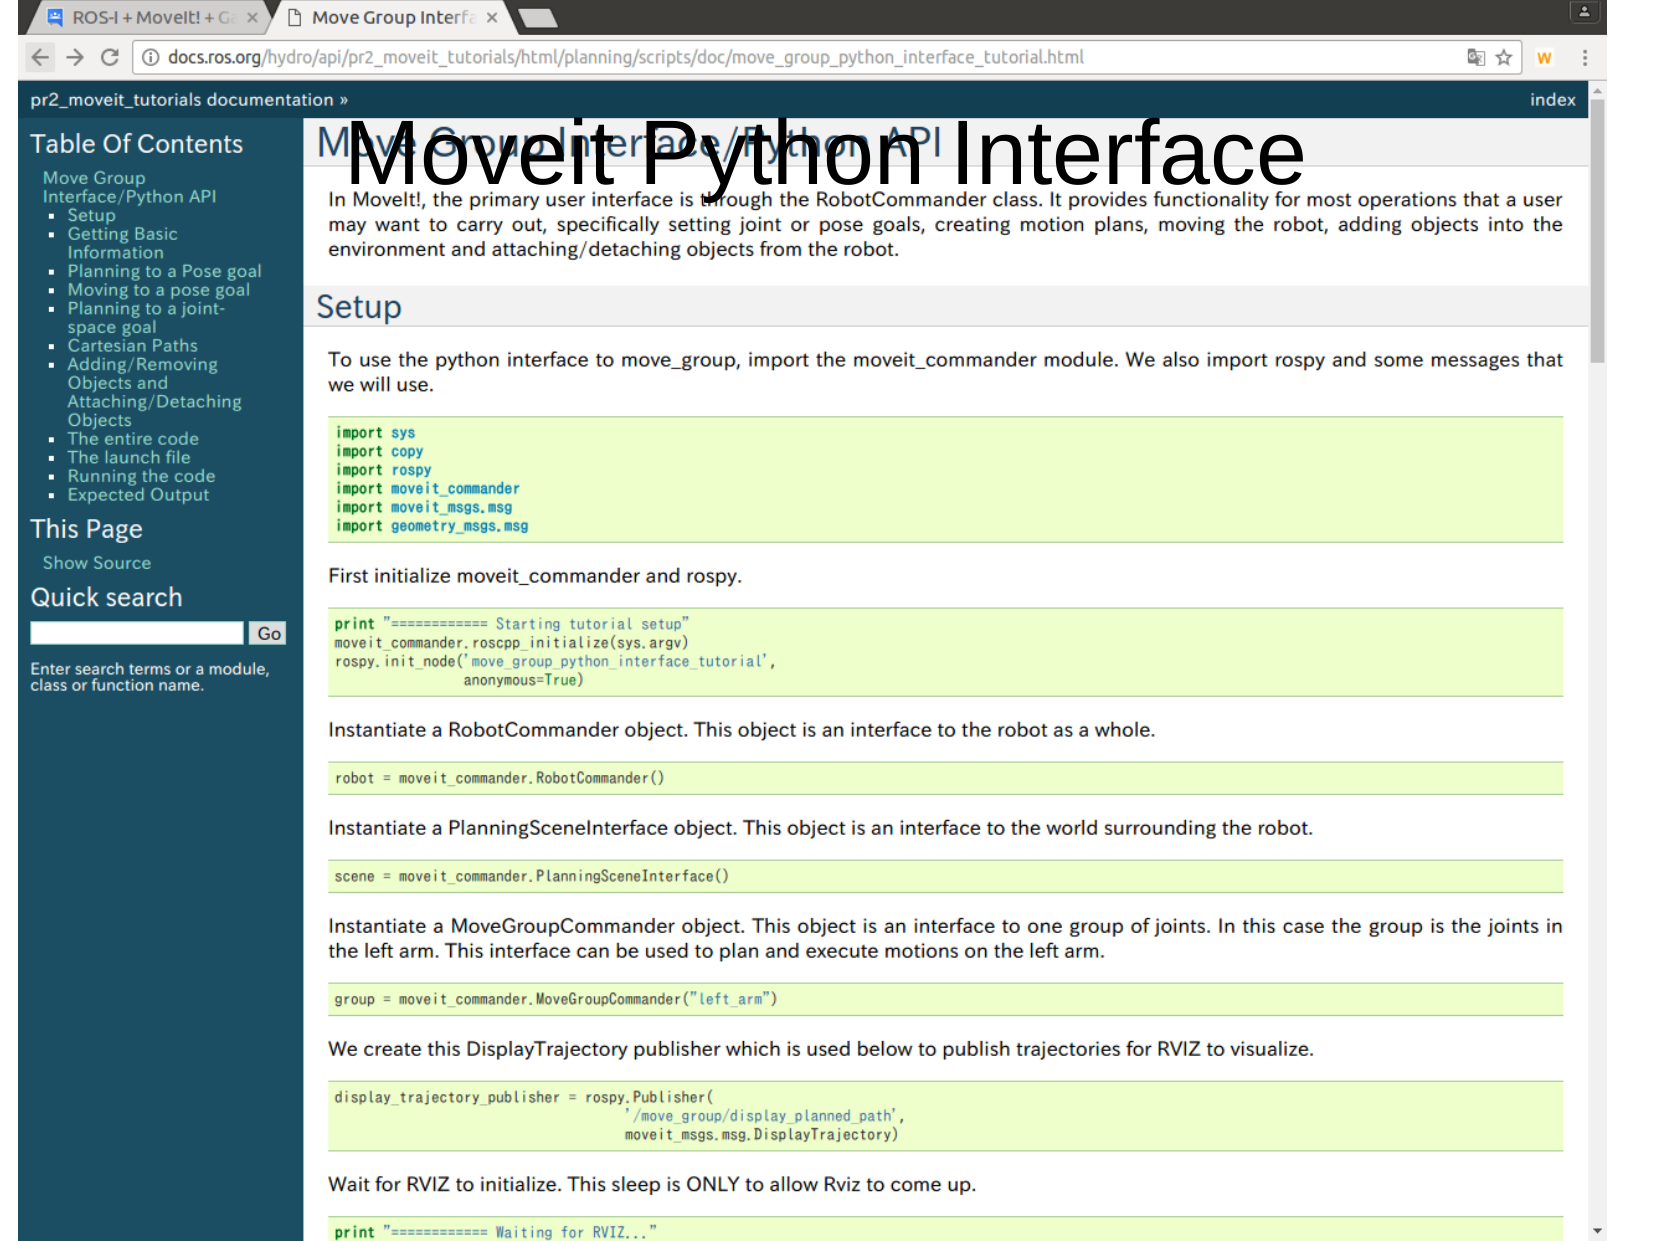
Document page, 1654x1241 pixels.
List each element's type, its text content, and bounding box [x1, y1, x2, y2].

title Moveit Python Interface [82, 49, 1571, 257]
picture [18, 0, 1607, 1241]
